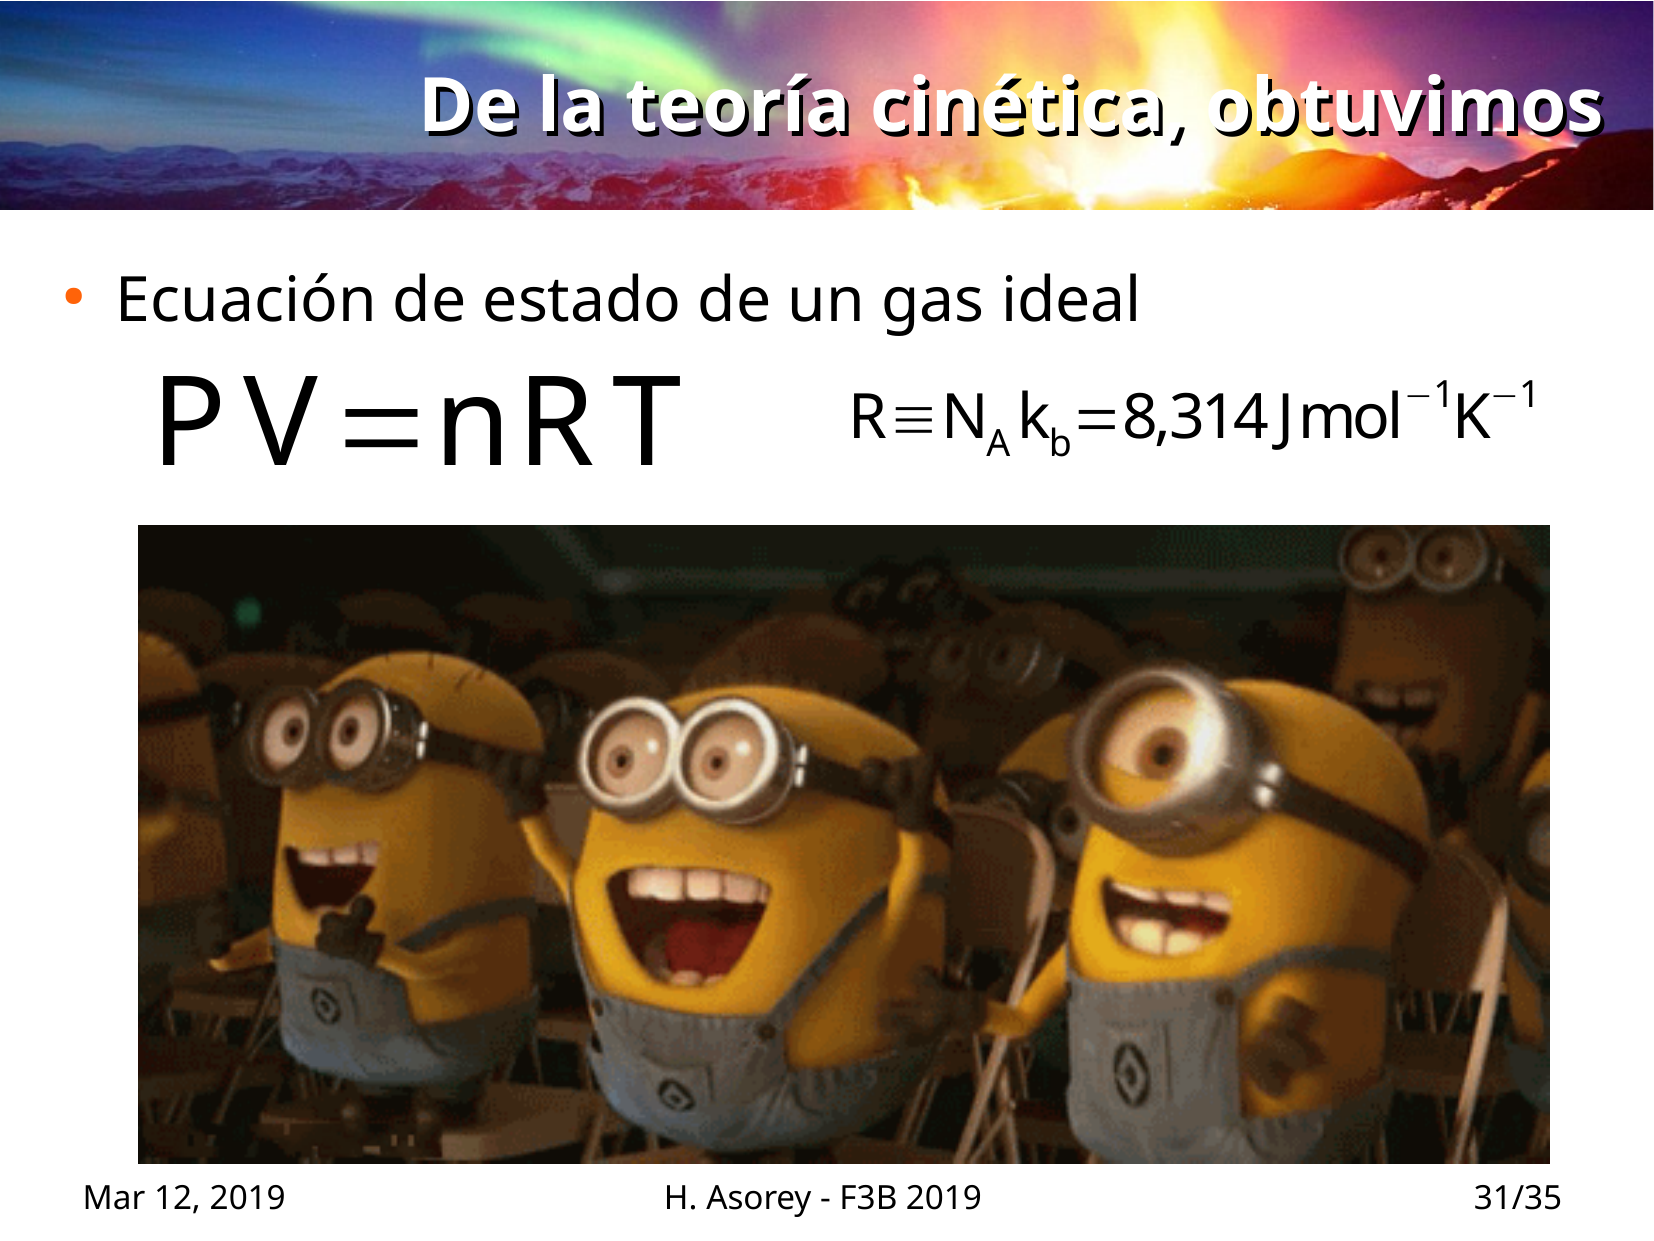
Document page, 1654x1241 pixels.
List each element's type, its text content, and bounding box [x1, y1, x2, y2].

picture [138, 525, 1550, 1164]
title De la teoría cinética, obtuvimos [45, 15, 1606, 191]
list Ecuación de estado de un gas ideal [45, 255, 1606, 1156]
chart [145, 345, 691, 497]
picture [0, 1, 1654, 210]
chart [842, 371, 1539, 467]
